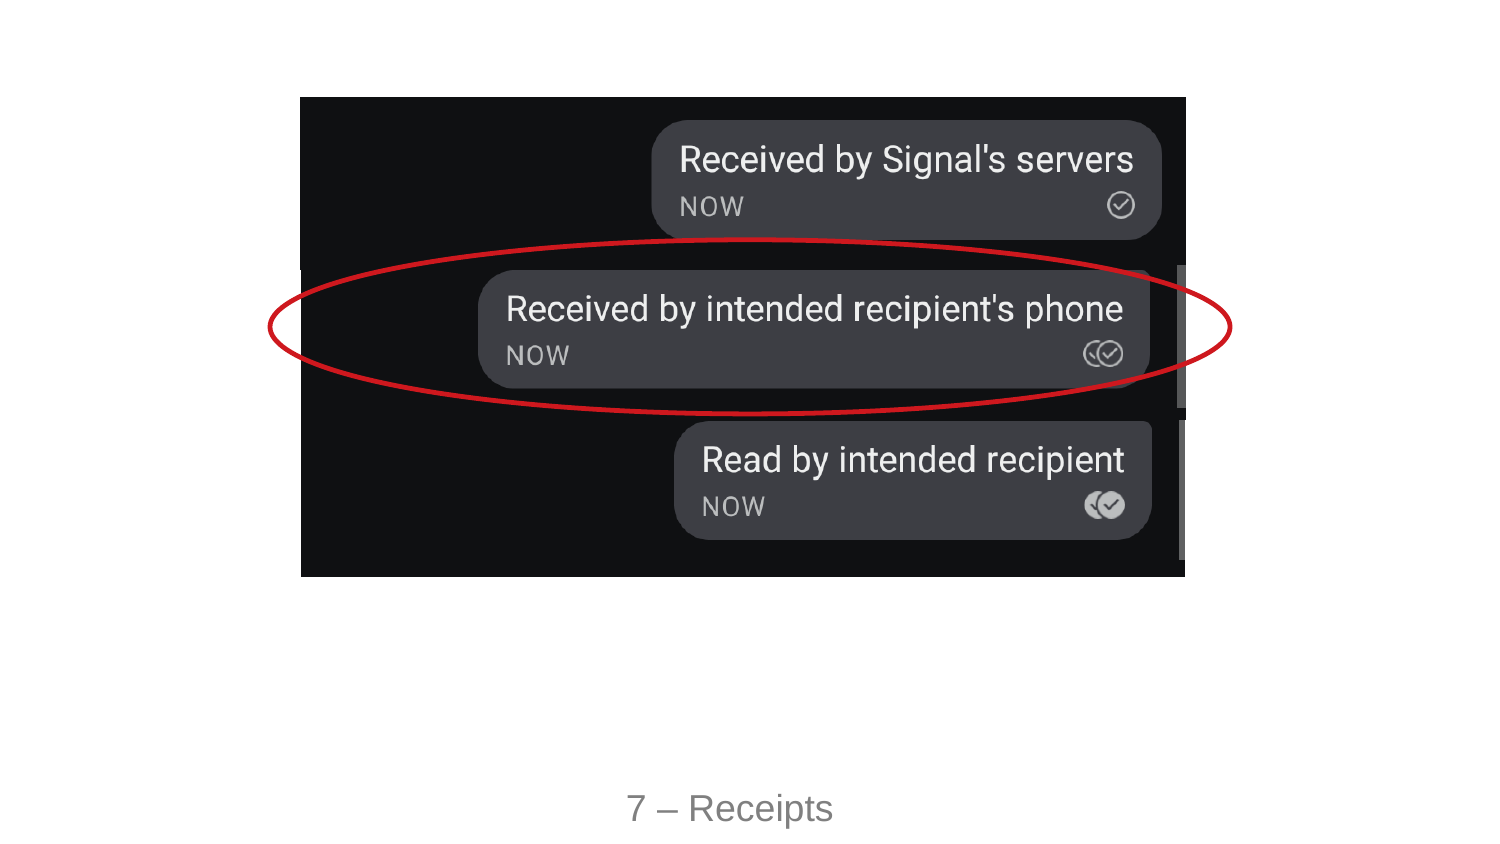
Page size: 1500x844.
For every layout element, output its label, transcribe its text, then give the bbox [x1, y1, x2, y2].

picture [301, 361, 1186, 577]
picture [301, 243, 1186, 411]
picture [300, 97, 1186, 292]
text_box 7 – Receipts [611, 779, 849, 837]
